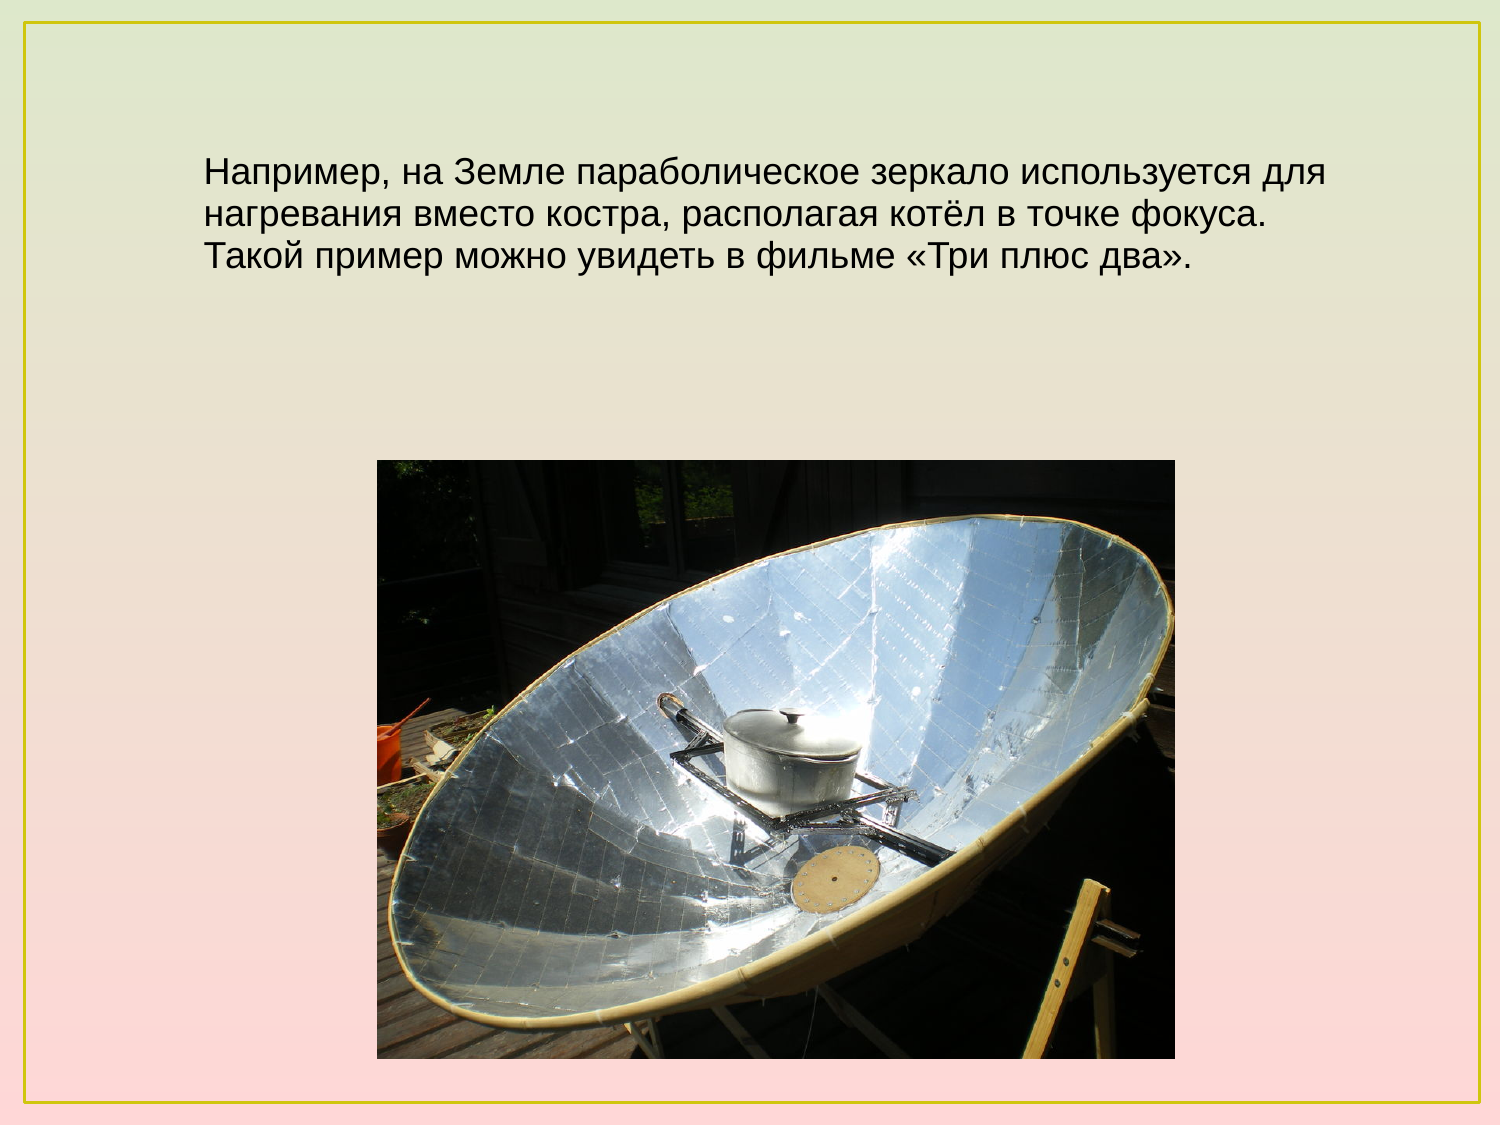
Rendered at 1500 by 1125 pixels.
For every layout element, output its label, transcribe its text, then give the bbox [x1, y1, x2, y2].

text_box Например, на Земле параболическое зеркало используется для нагревания вместо костра, располагая котёл в точке фокуса. Такой пример можно увидеть в фильме «Три плюс два». [188, 142, 1382, 284]
picture [377, 460, 1175, 1059]
